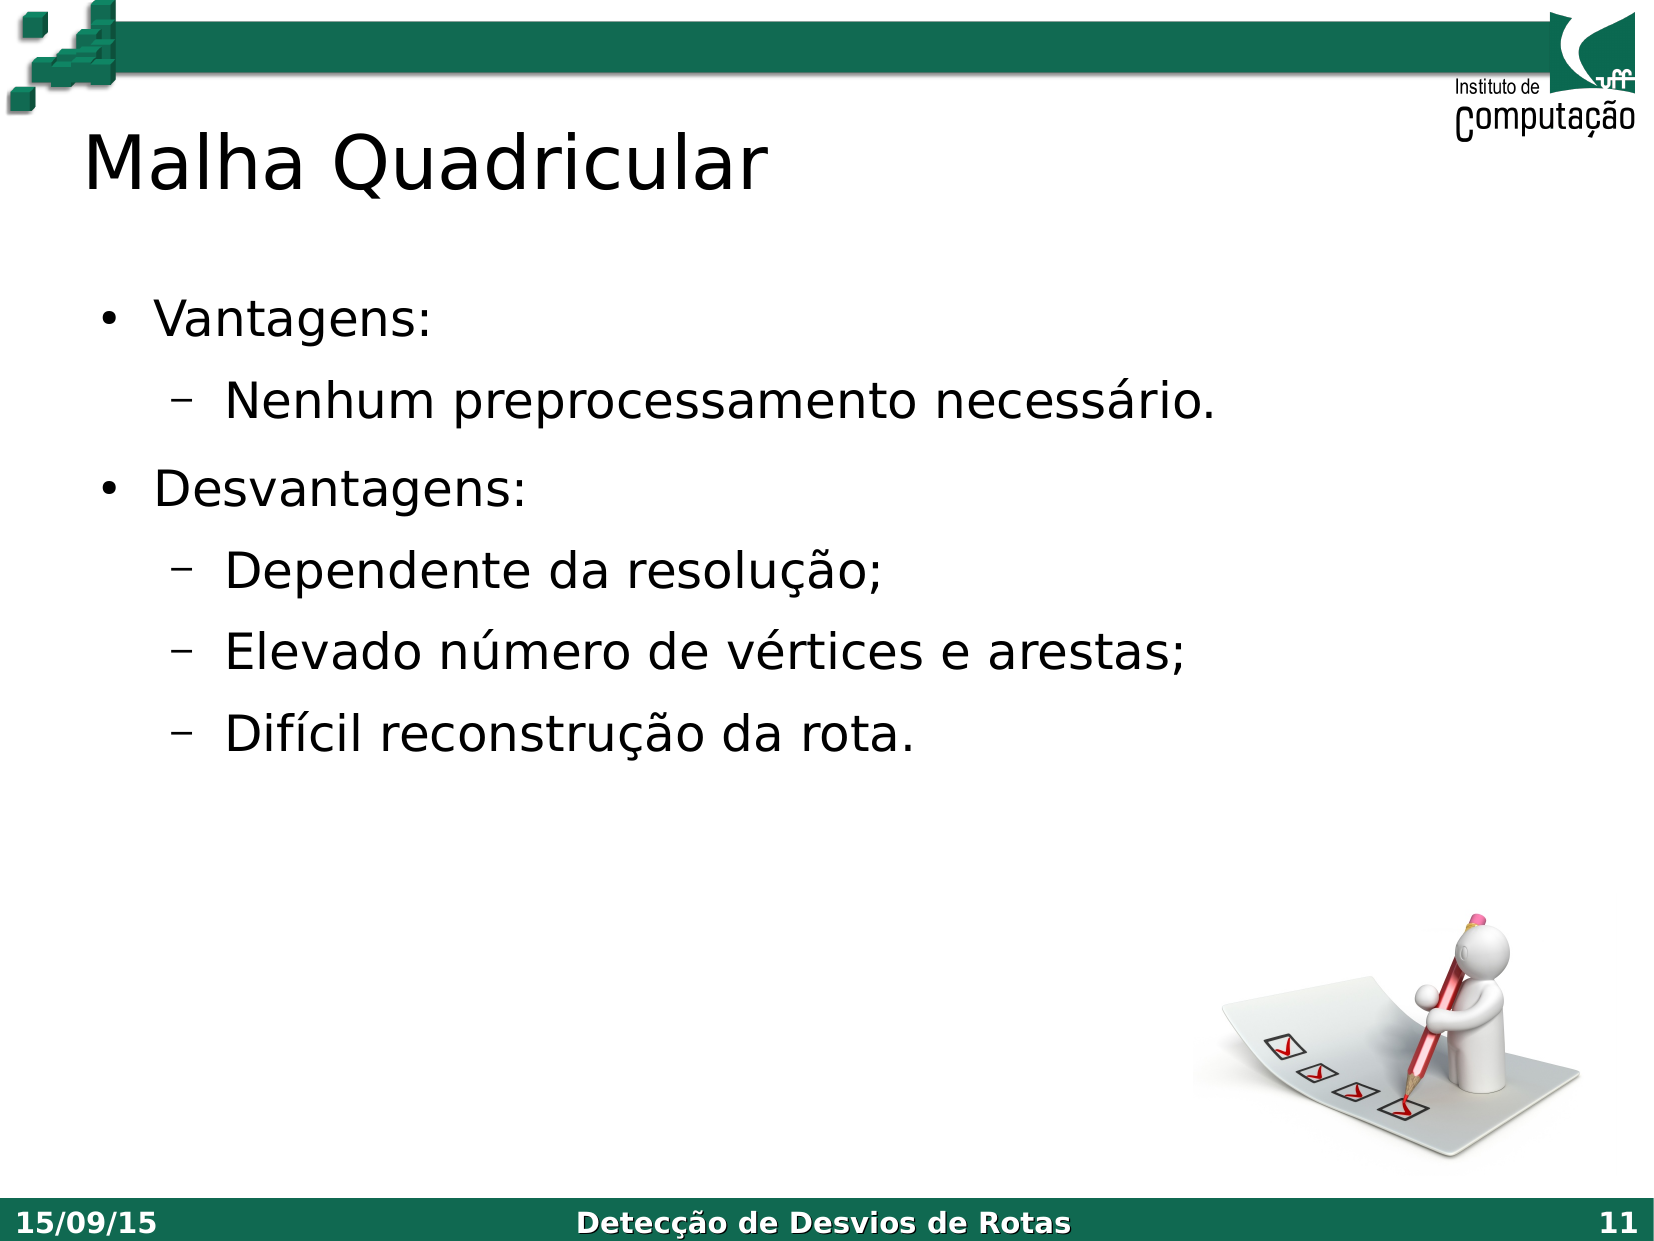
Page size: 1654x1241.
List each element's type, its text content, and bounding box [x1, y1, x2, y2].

title Malha Quadricular [82, 70, 1571, 257]
picture [1193, 893, 1617, 1176]
picture [0, 0, 1654, 166]
list Vantagens: Nenhum preprocessamento necessário. Desvantagens: Dependente da resolução; Elevado número de vértices e arestas; Difícil reconstrução da rota. [82, 290, 1571, 1010]
picture [0, 1198, 1654, 1241]
